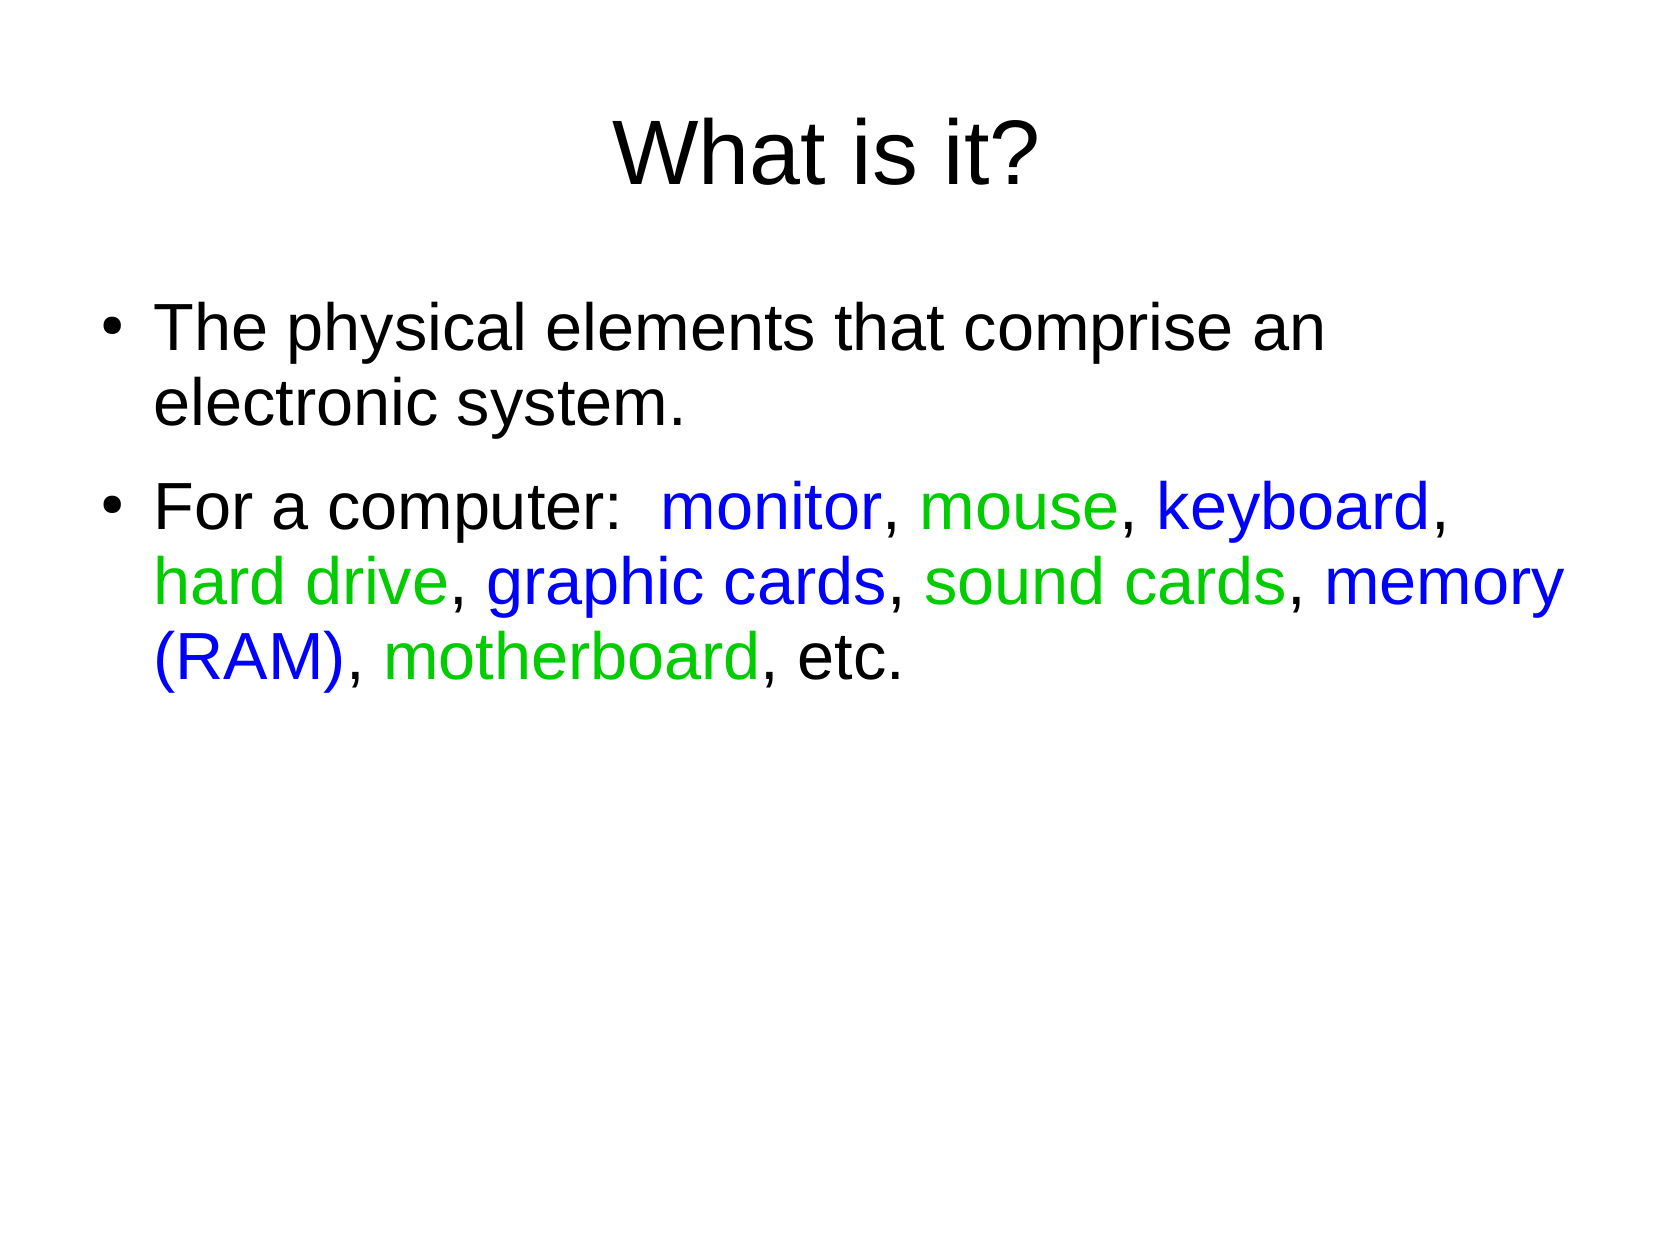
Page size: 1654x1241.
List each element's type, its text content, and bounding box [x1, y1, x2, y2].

title What is it? [82, 49, 1571, 257]
list The physical elements that comprise an electronic system. For a computer: monitor, mouse, keyboard, hard drive, graphic cards, sound cards, memory (RAM), motherboard, etc. [82, 290, 1571, 1010]
